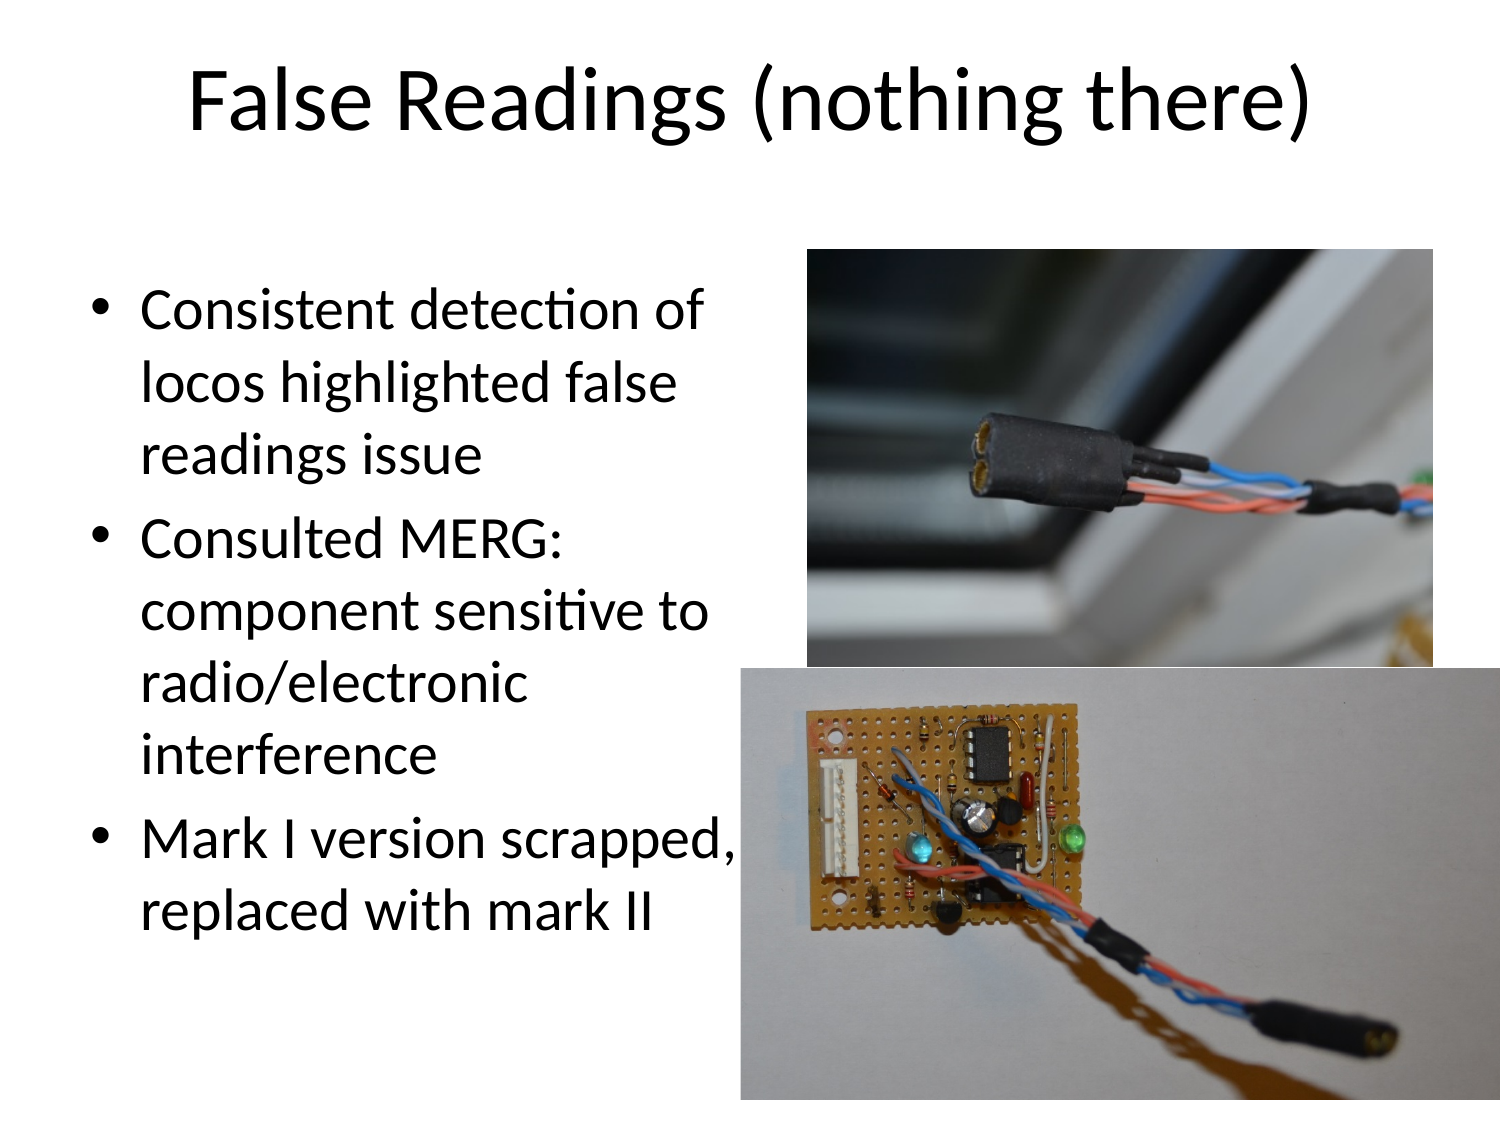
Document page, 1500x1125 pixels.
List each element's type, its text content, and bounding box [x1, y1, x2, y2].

title False Readings (nothing there) [76, 0, 1427, 188]
picture [740, 668, 1500, 1100]
list Consistent detection of locos highlighted false readings issue Consulted MERG: component sensitive to radio/electronic interference Mark I version scrapped, replaced with mark II [75, 262, 762, 1005]
picture [807, 249, 1433, 667]
